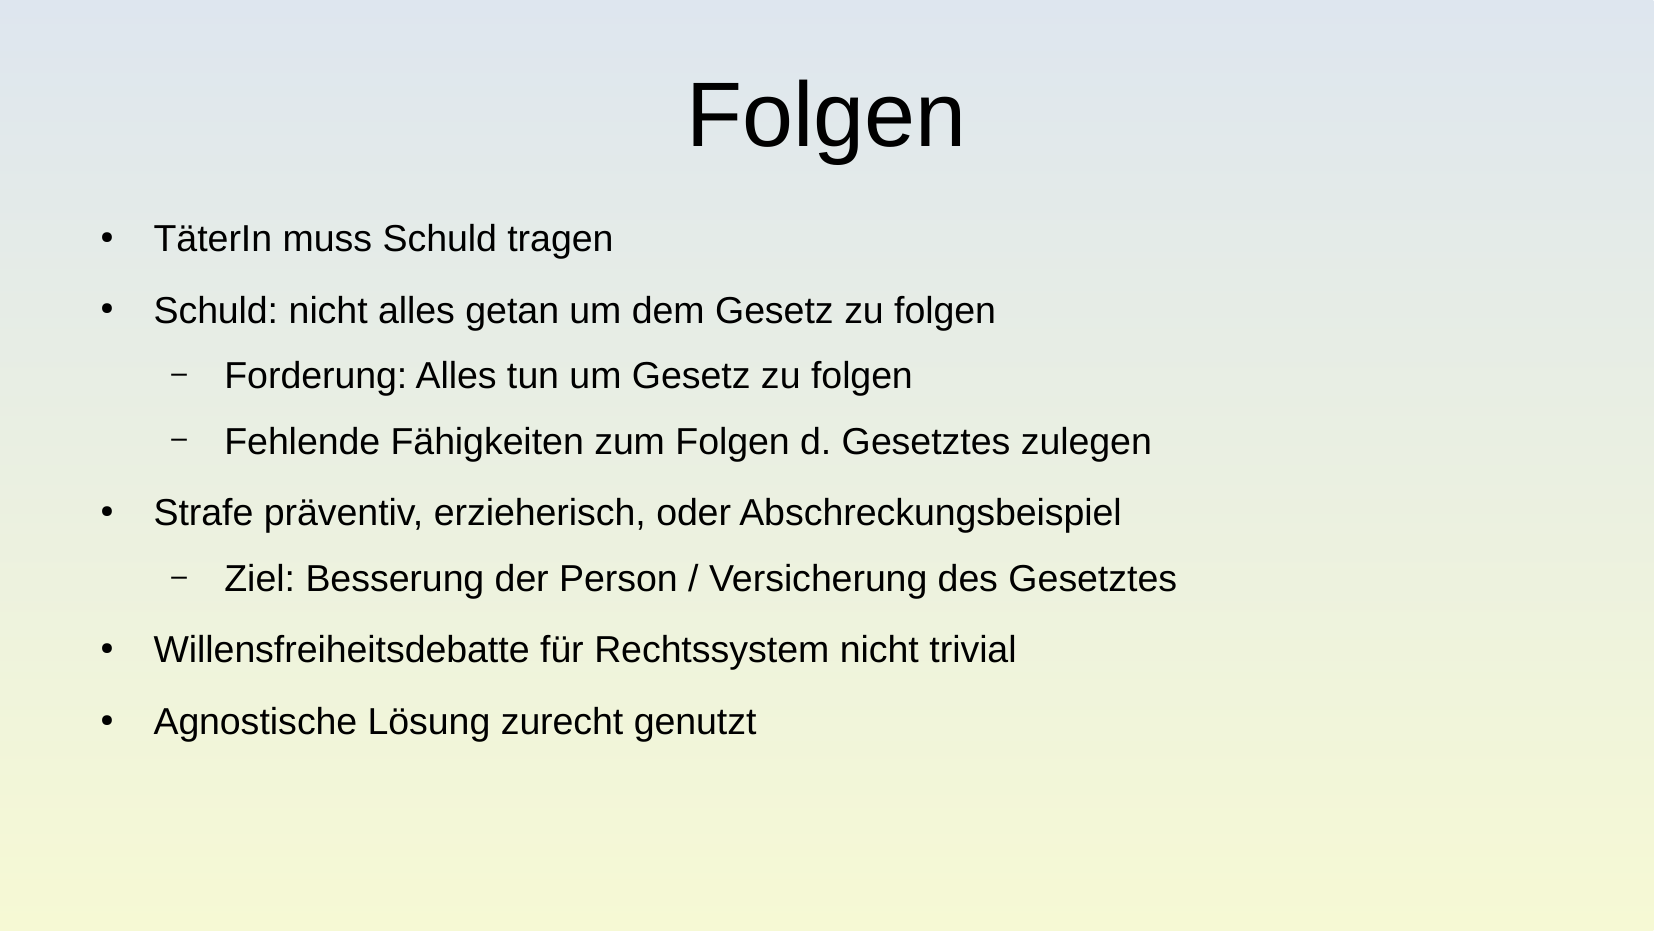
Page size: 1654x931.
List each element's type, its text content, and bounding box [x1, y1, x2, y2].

title Folgen [82, 37, 1571, 193]
list TäterIn muss Schuld tragen Schuld: nicht alles getan um dem Gesetz zu folgen Forderung: Alles tun um Gesetz zu folgen Fehlende Fähigkeiten zum Folgen d. Gesetztes zulegen Strafe präventiv, erzieherisch, oder Abschreckungsbeispiel Ziel: Besserung der Person / Versicherung des Gesetztes Willensfreiheitsdebatte für Rechtssystem nicht trivial Agnostische Lösung zurecht genutzt [82, 217, 1571, 758]
